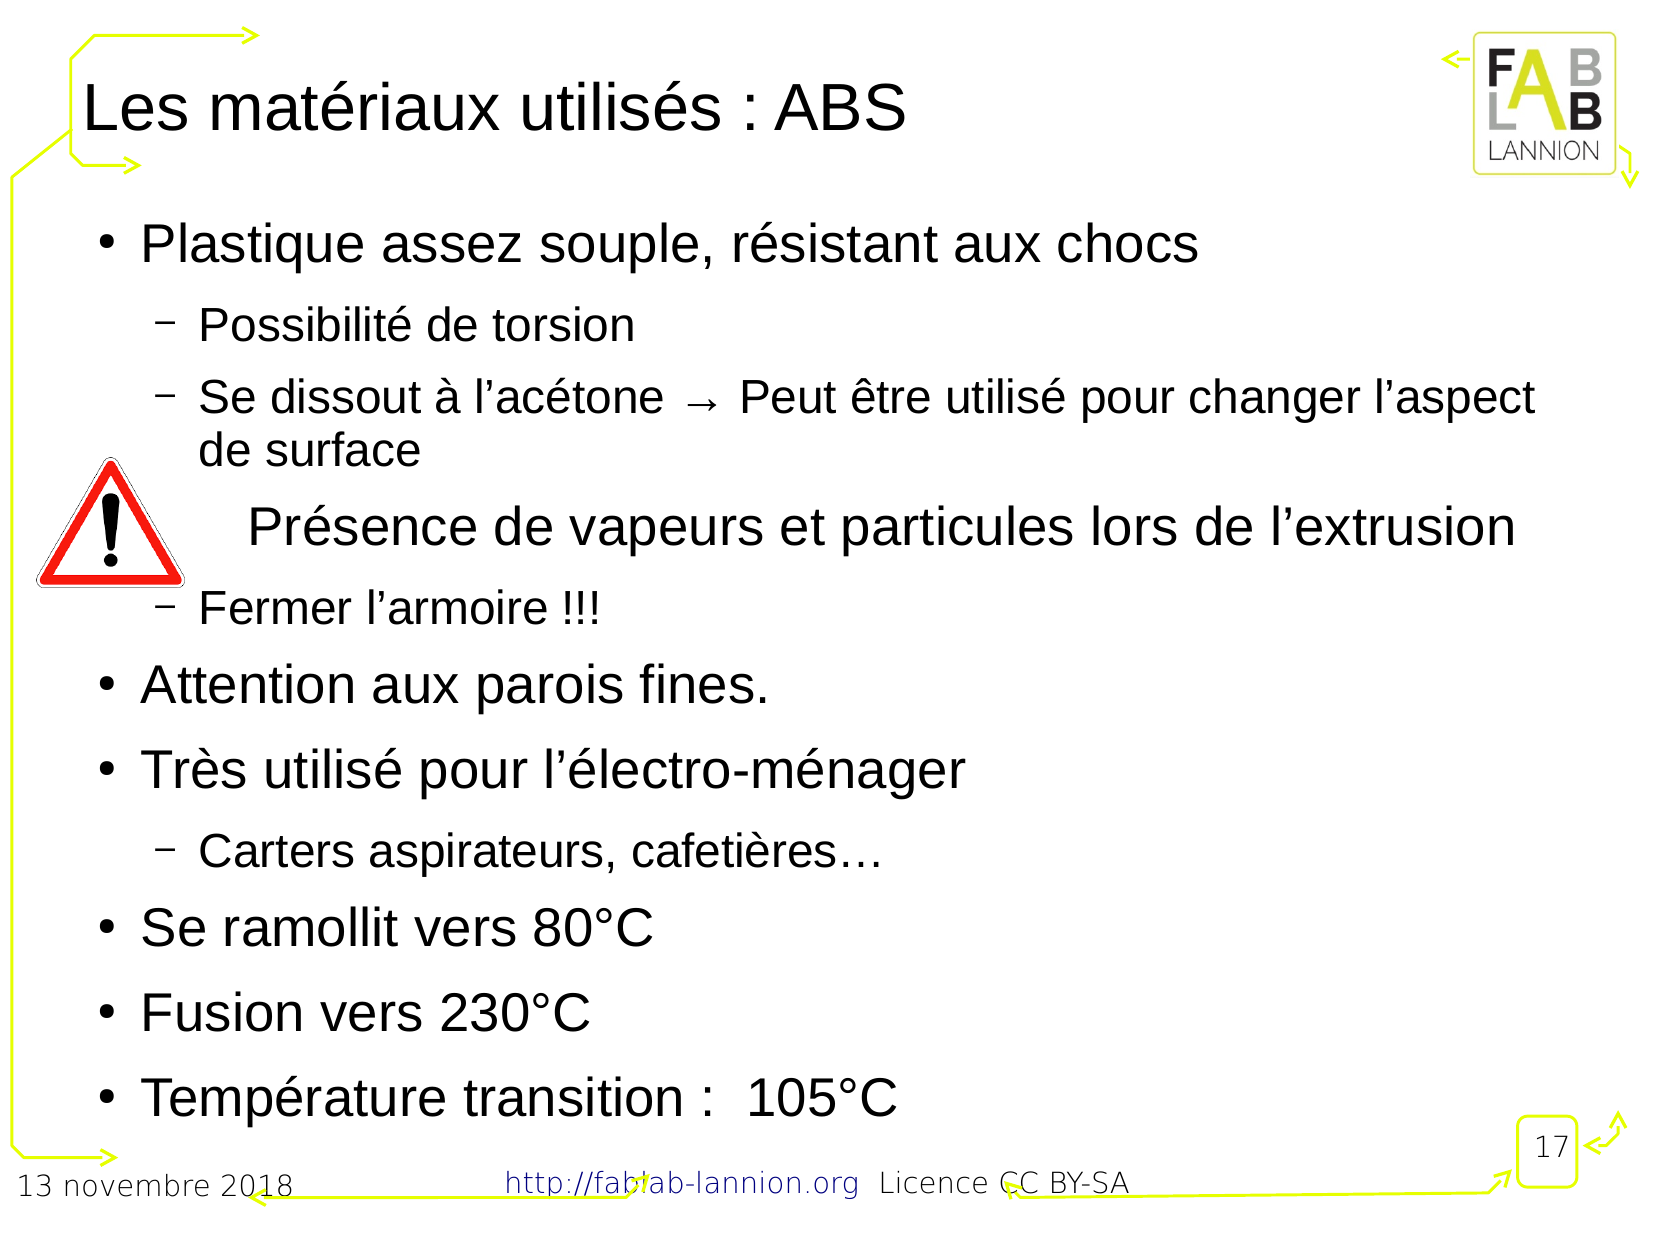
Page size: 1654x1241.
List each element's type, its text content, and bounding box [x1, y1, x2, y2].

title Les matériaux utilisés : ABS [82, 49, 1441, 166]
picture [36, 457, 185, 588]
list Plastique assez souple, résistant aux chocs Possibilité de torsion Se dissout à l’acétone → Peut être utilisé pour changer l’aspect de surface Présence de vapeurs et particules lors de l’extrusion Fermer l’armoire !!! Attention aux parois fines. Très utilisé pour l’électro-ménager Carters aspirateurs, cafetières… Se ramollit vers 80°C Fusion vers 230°C Température transition : 105°C [82, 212, 1571, 1146]
picture [1470, 29, 1619, 178]
